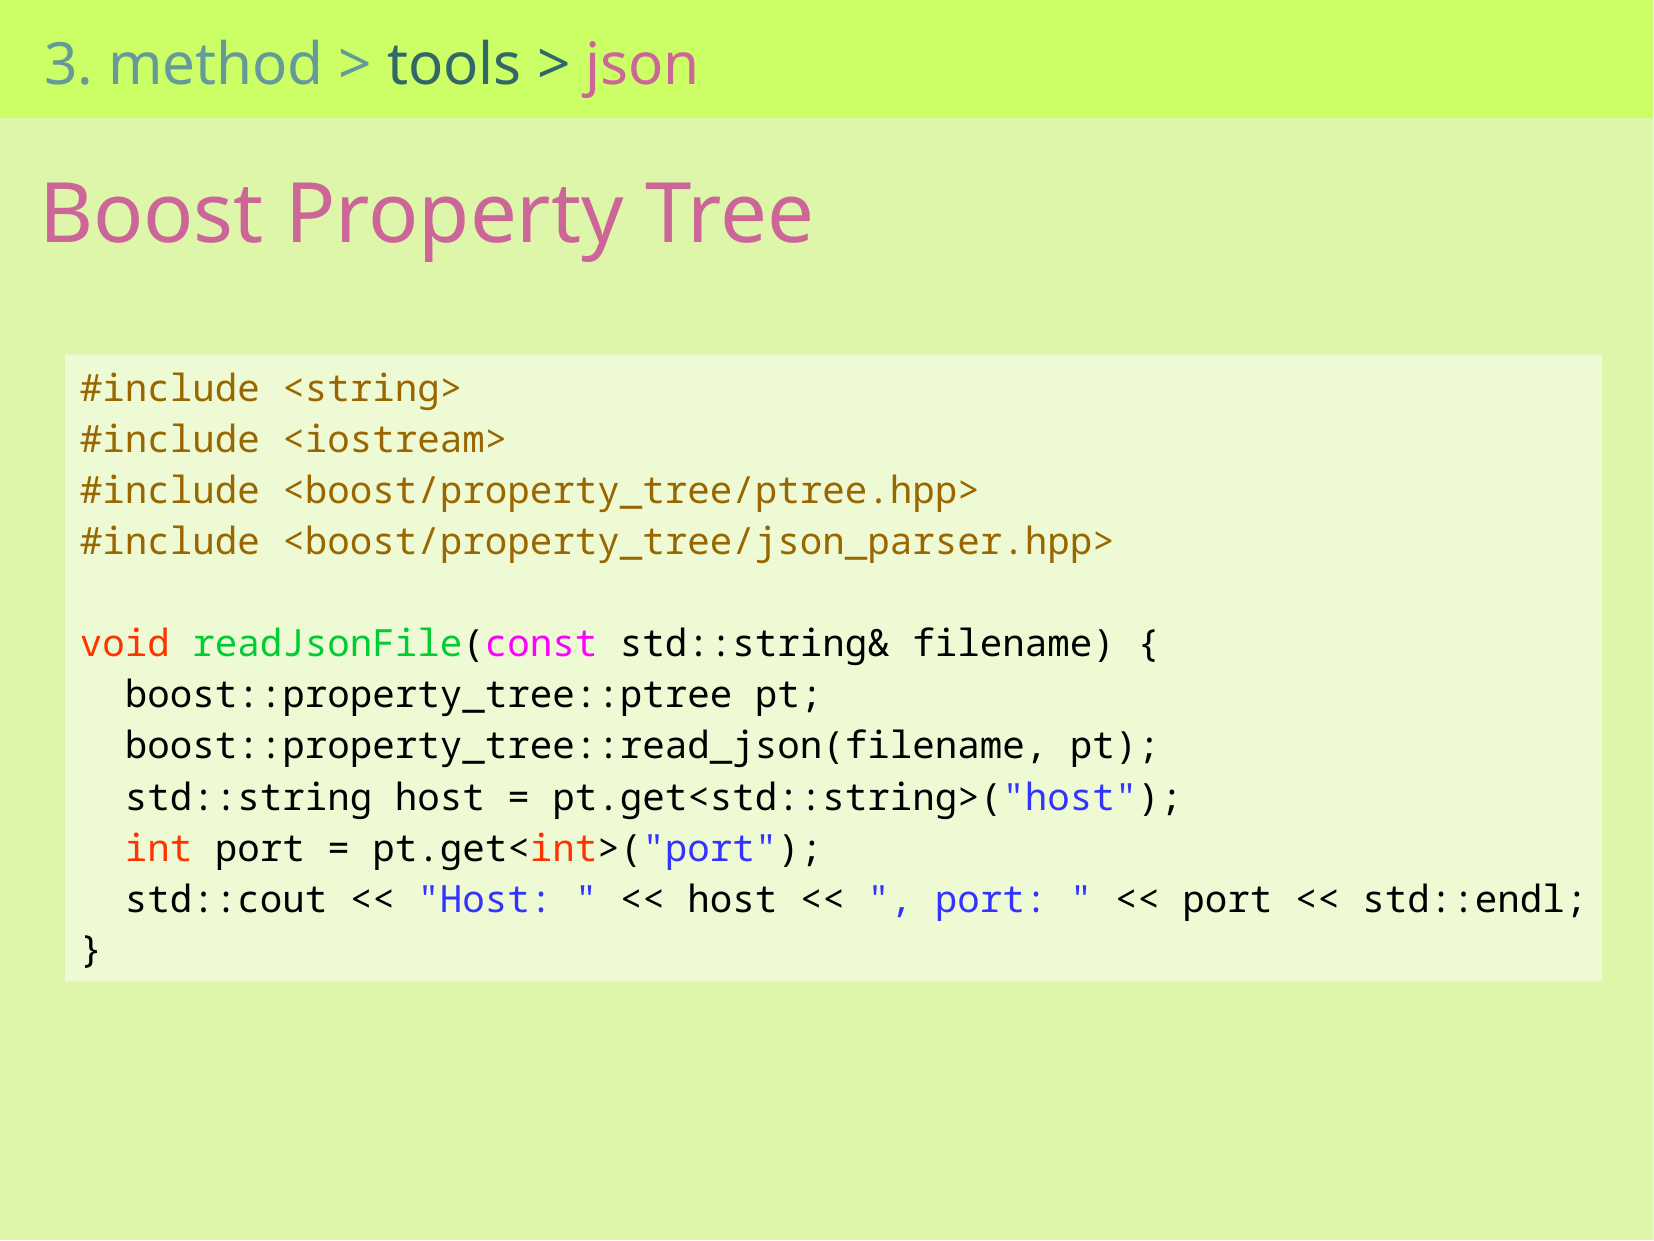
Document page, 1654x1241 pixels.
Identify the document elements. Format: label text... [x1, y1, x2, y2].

text_box Boost Property Tree [24, 146, 934, 289]
text_box [0, 118, 1654, 1241]
text_box 3. method > tools > json [29, 14, 649, 119]
text_box #include <string> #include <iostream> #include <boost/property_tree/ptree.hpp> #include <boost/property_tree/json_parser.hpp> void readJsonFile(const std::string& filename) { boost::property_tree::ptree pt; boost::property_tree::read_json(filename, pt); std::string host = pt.get<std::string>("host"); int port = pt.get<int>("port"); std::cout << "Host: " << host << ", port: " << port << std::endl; } [65, 354, 1603, 913]
